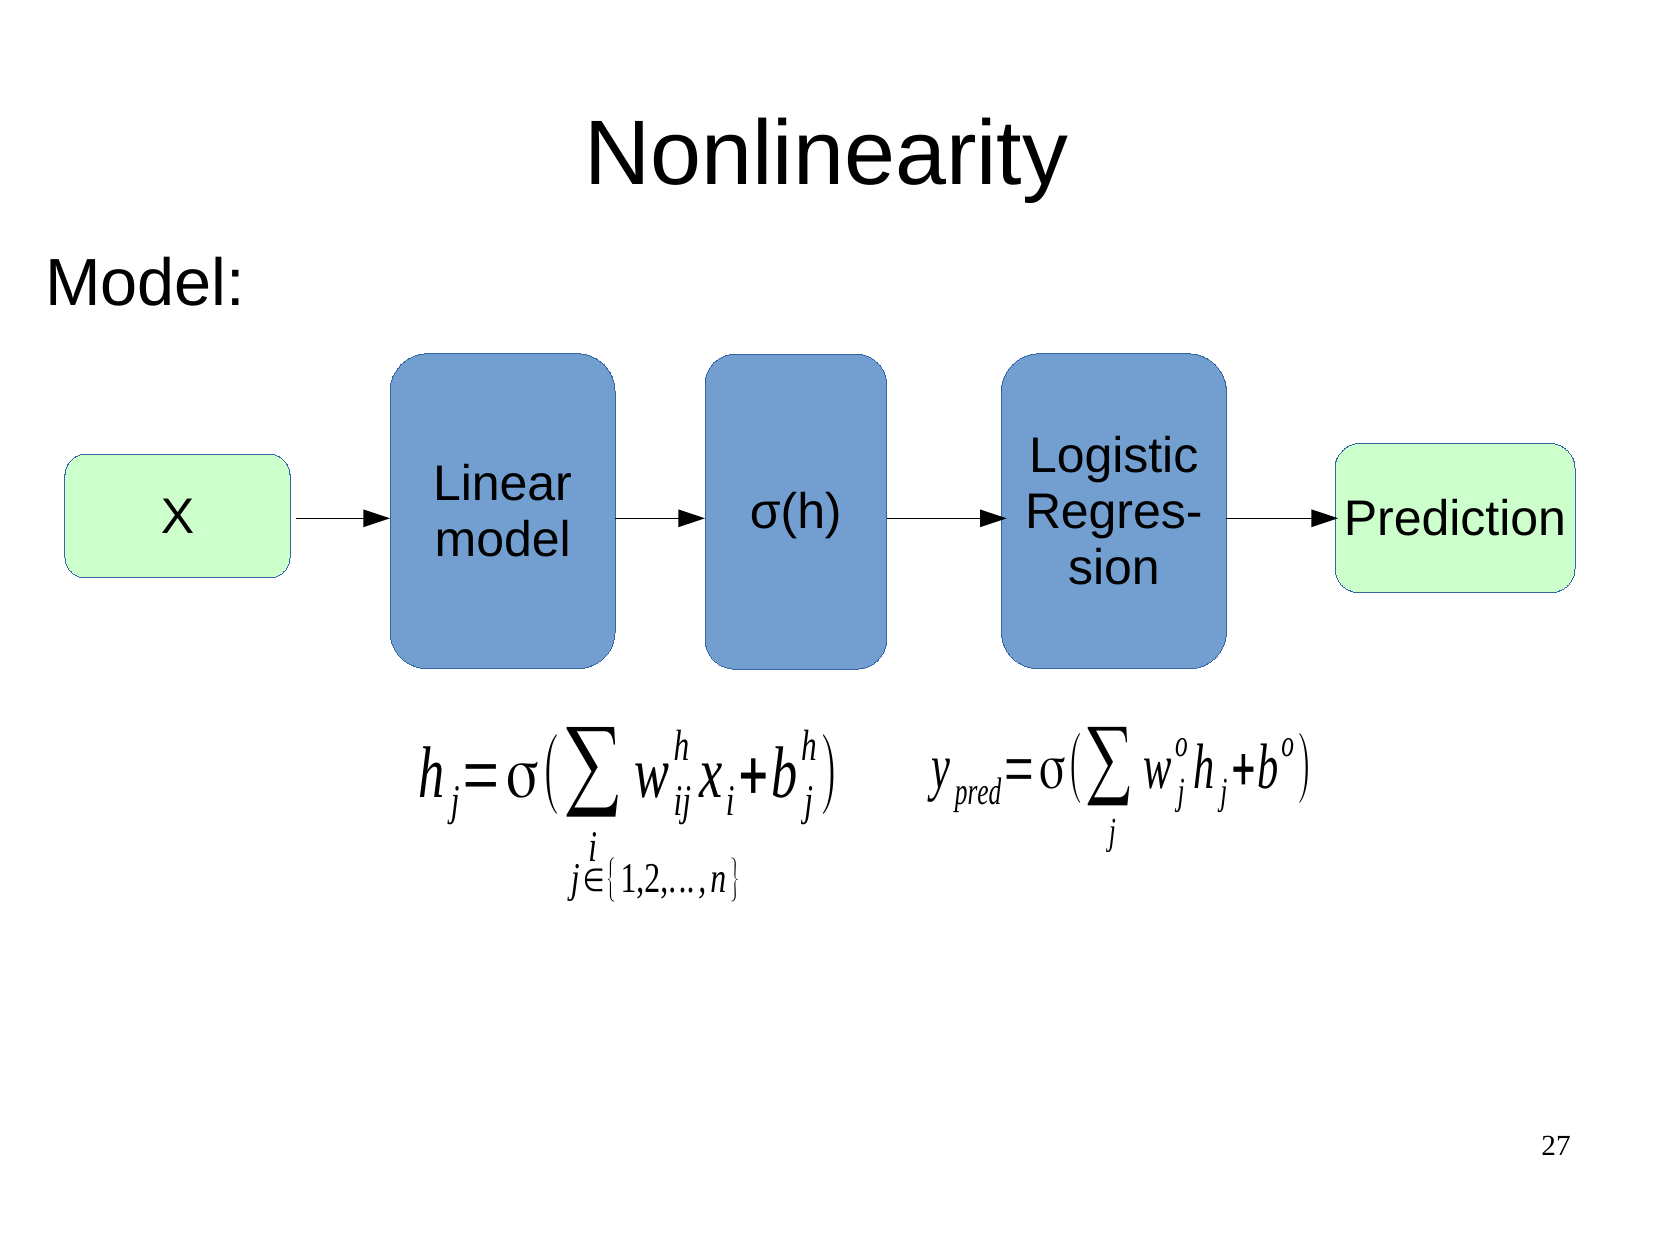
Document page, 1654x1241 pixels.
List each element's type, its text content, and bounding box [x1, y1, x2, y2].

text_box Model: [45, 230, 676, 334]
chart [915, 720, 1322, 852]
chart [405, 719, 850, 905]
text_box Logistic Regres- sion [1001, 353, 1227, 669]
text_box σ(h) [705, 354, 887, 670]
text_box X [64, 454, 291, 578]
text_box Linear model [390, 353, 616, 669]
text_box Prediction [1335, 443, 1576, 593]
title Nonlinearity [82, 49, 1571, 257]
